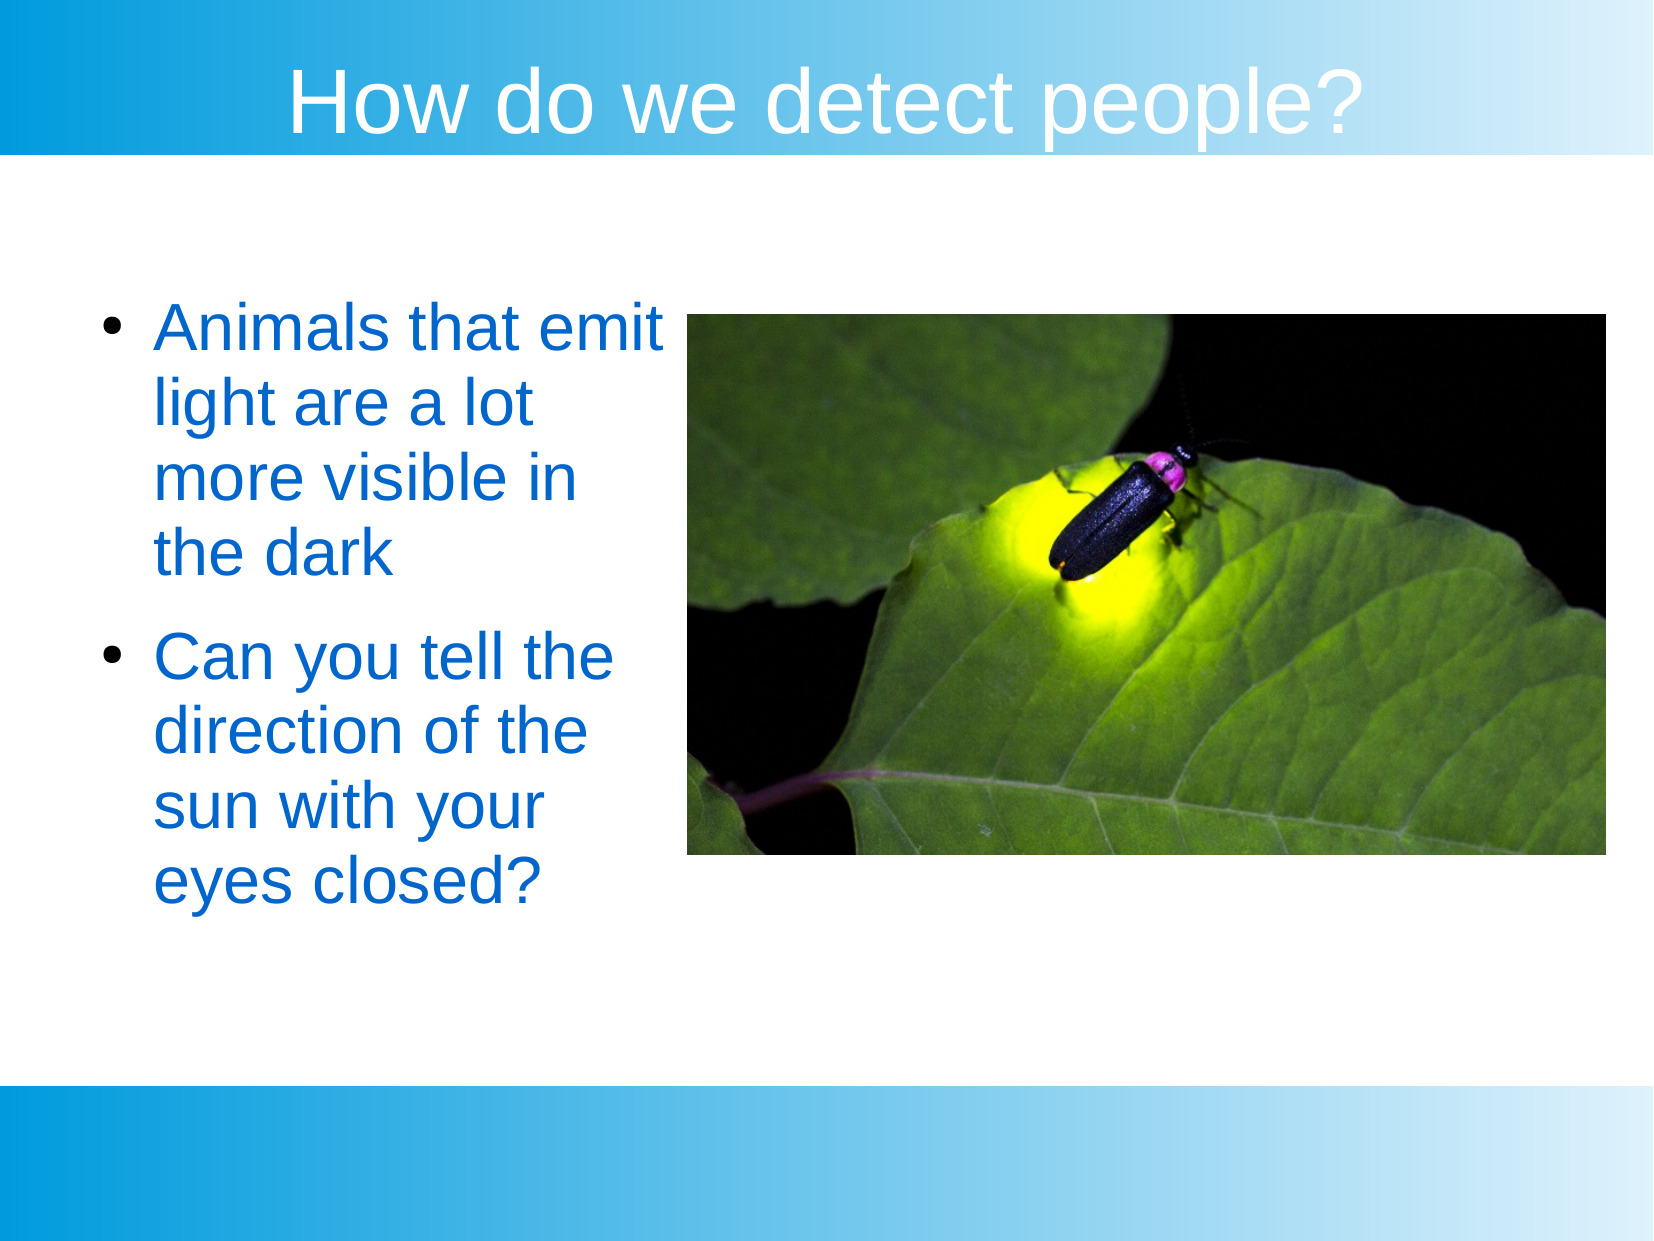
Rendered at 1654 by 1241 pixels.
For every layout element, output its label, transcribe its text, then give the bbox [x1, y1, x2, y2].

picture [687, 314, 1606, 855]
list Animals that emit light are a lot more visible in the dark Can you tell the direction of the sun with your eyes closed? [82, 290, 688, 1010]
title How do we detect people? [82, 49, 1571, 155]
